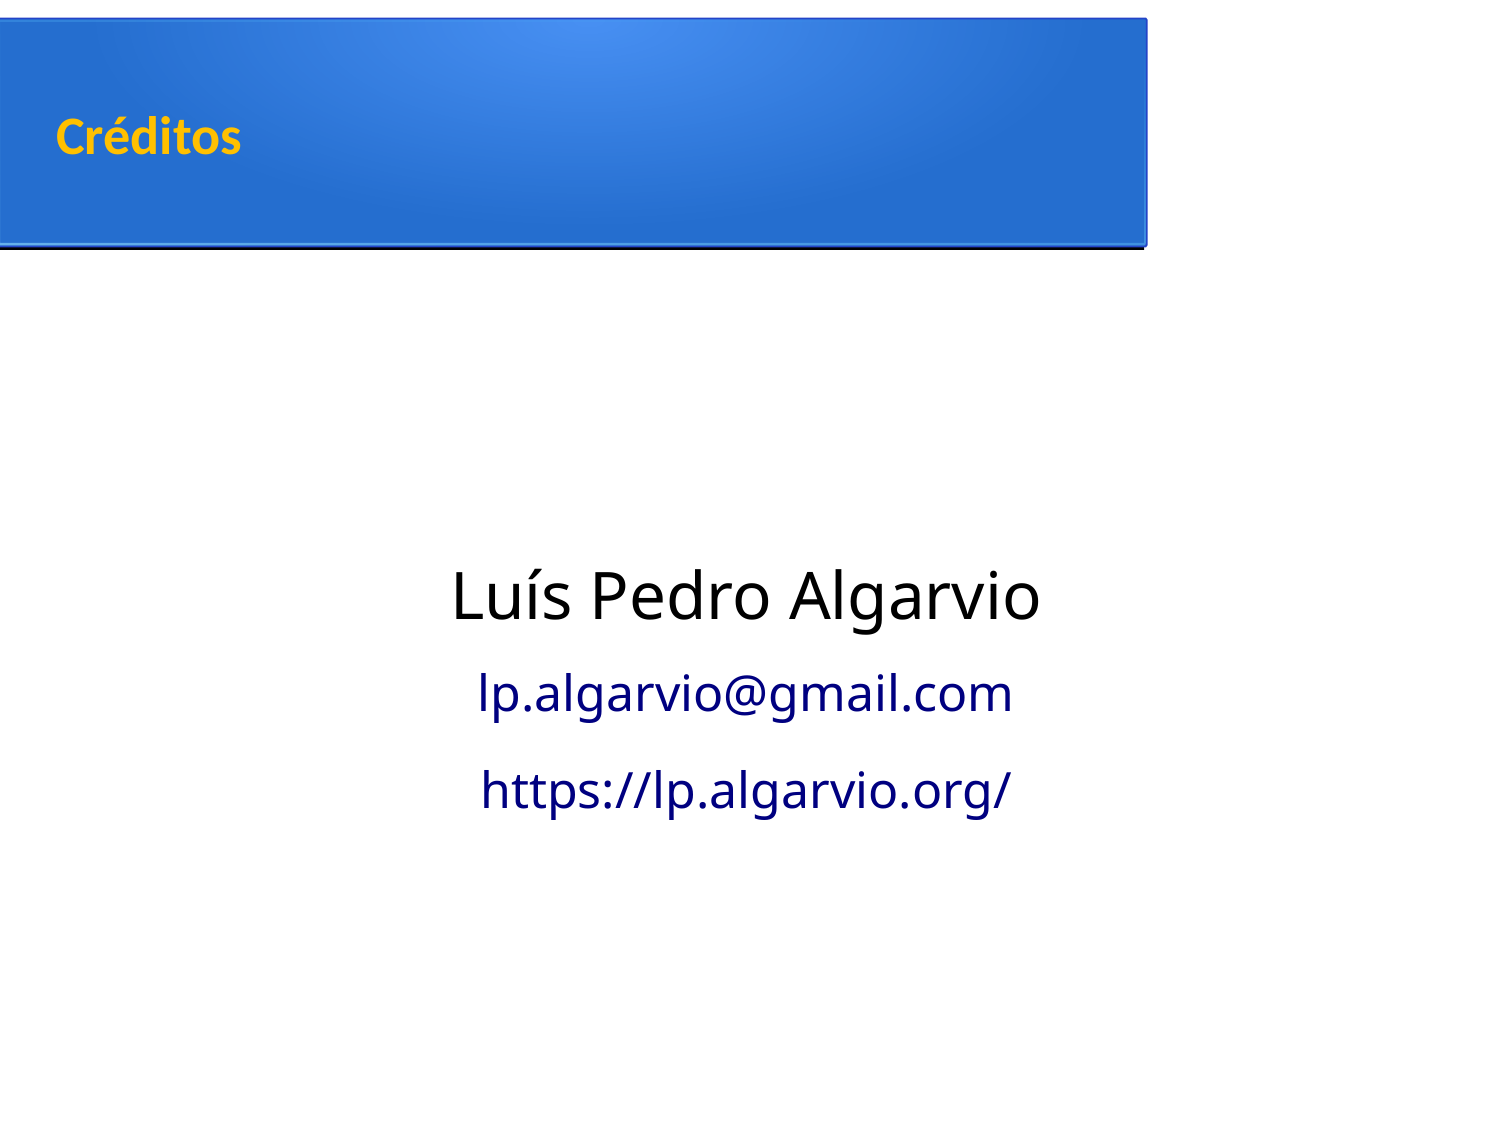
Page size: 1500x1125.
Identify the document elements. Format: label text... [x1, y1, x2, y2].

list Luís Pedro Algarvio lp.algarvio@gmail.com https://lp.algarvio.org/ [39, 326, 1453, 966]
list Créditos [41, 41, 1111, 225]
